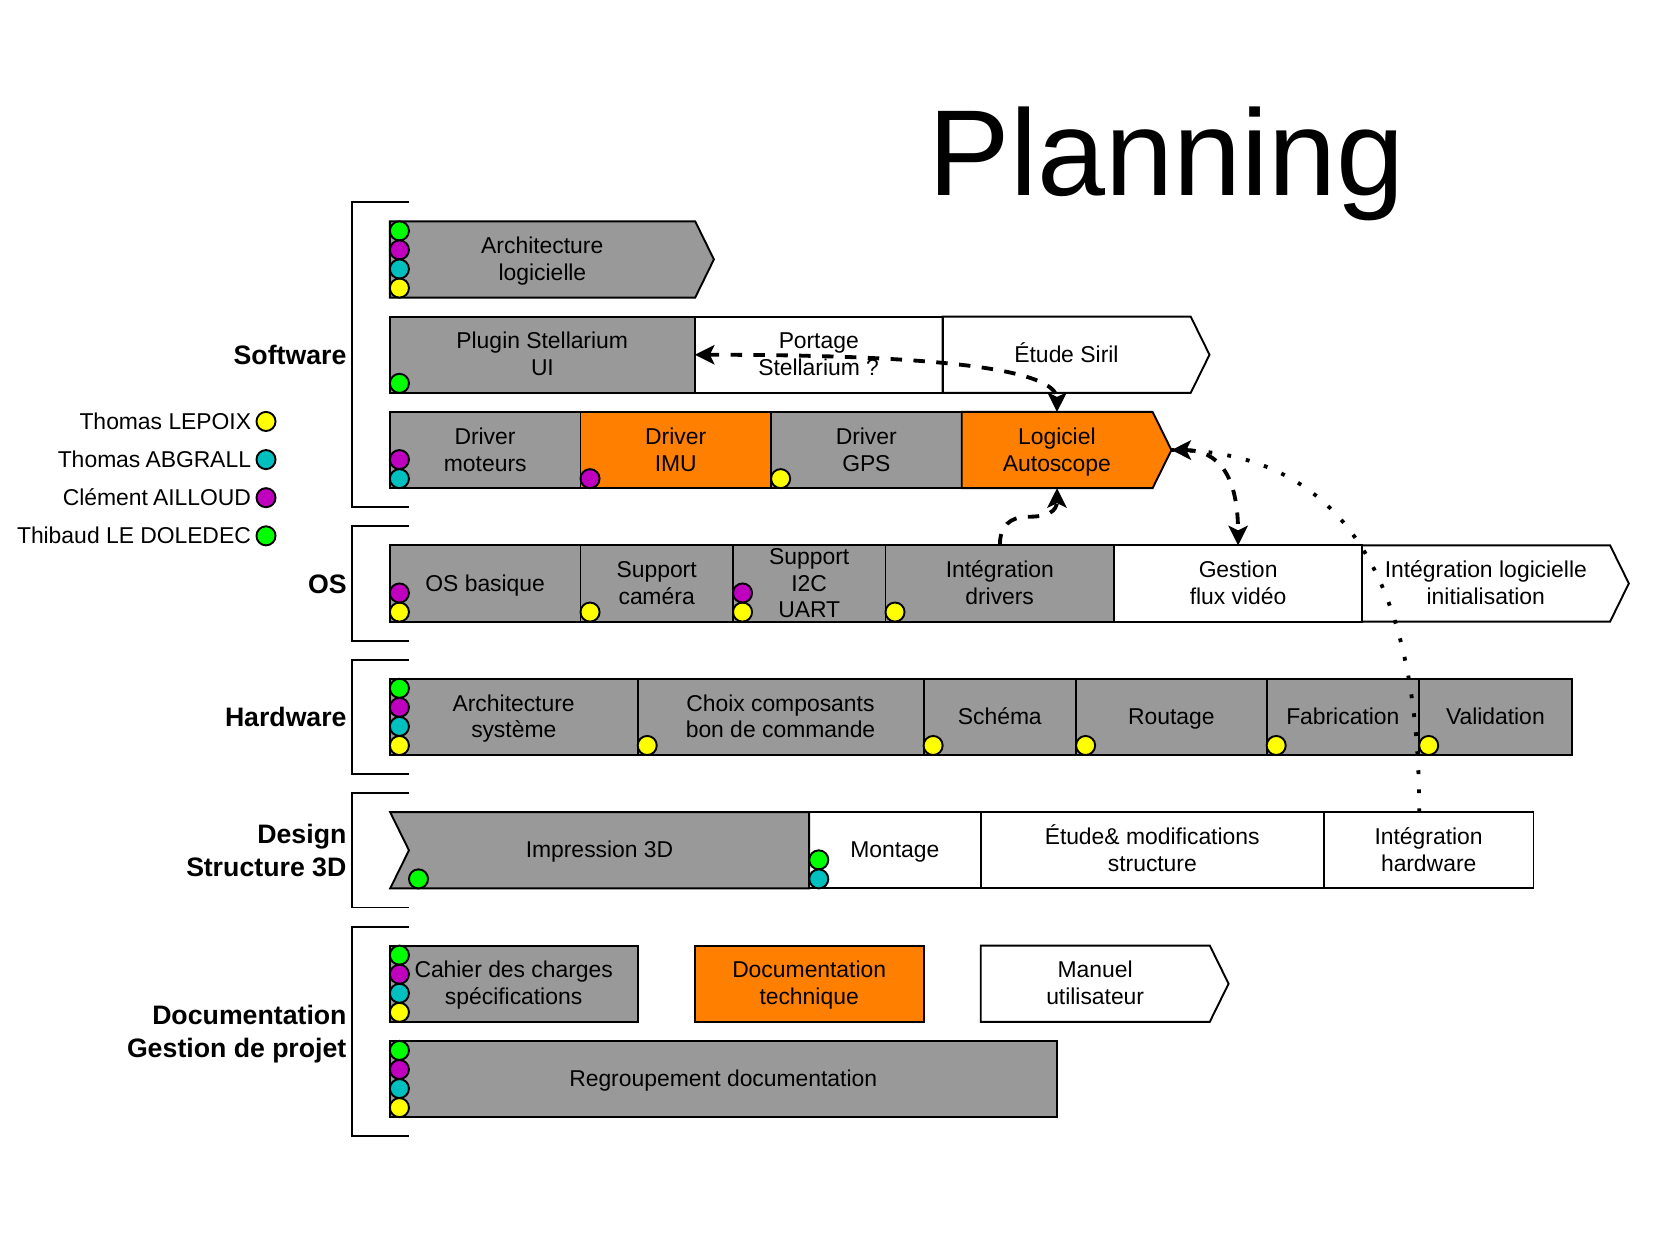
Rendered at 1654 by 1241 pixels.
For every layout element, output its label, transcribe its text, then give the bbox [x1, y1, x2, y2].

title Planning [82, 49, 1571, 201]
picture [17, 201, 1630, 1138]
